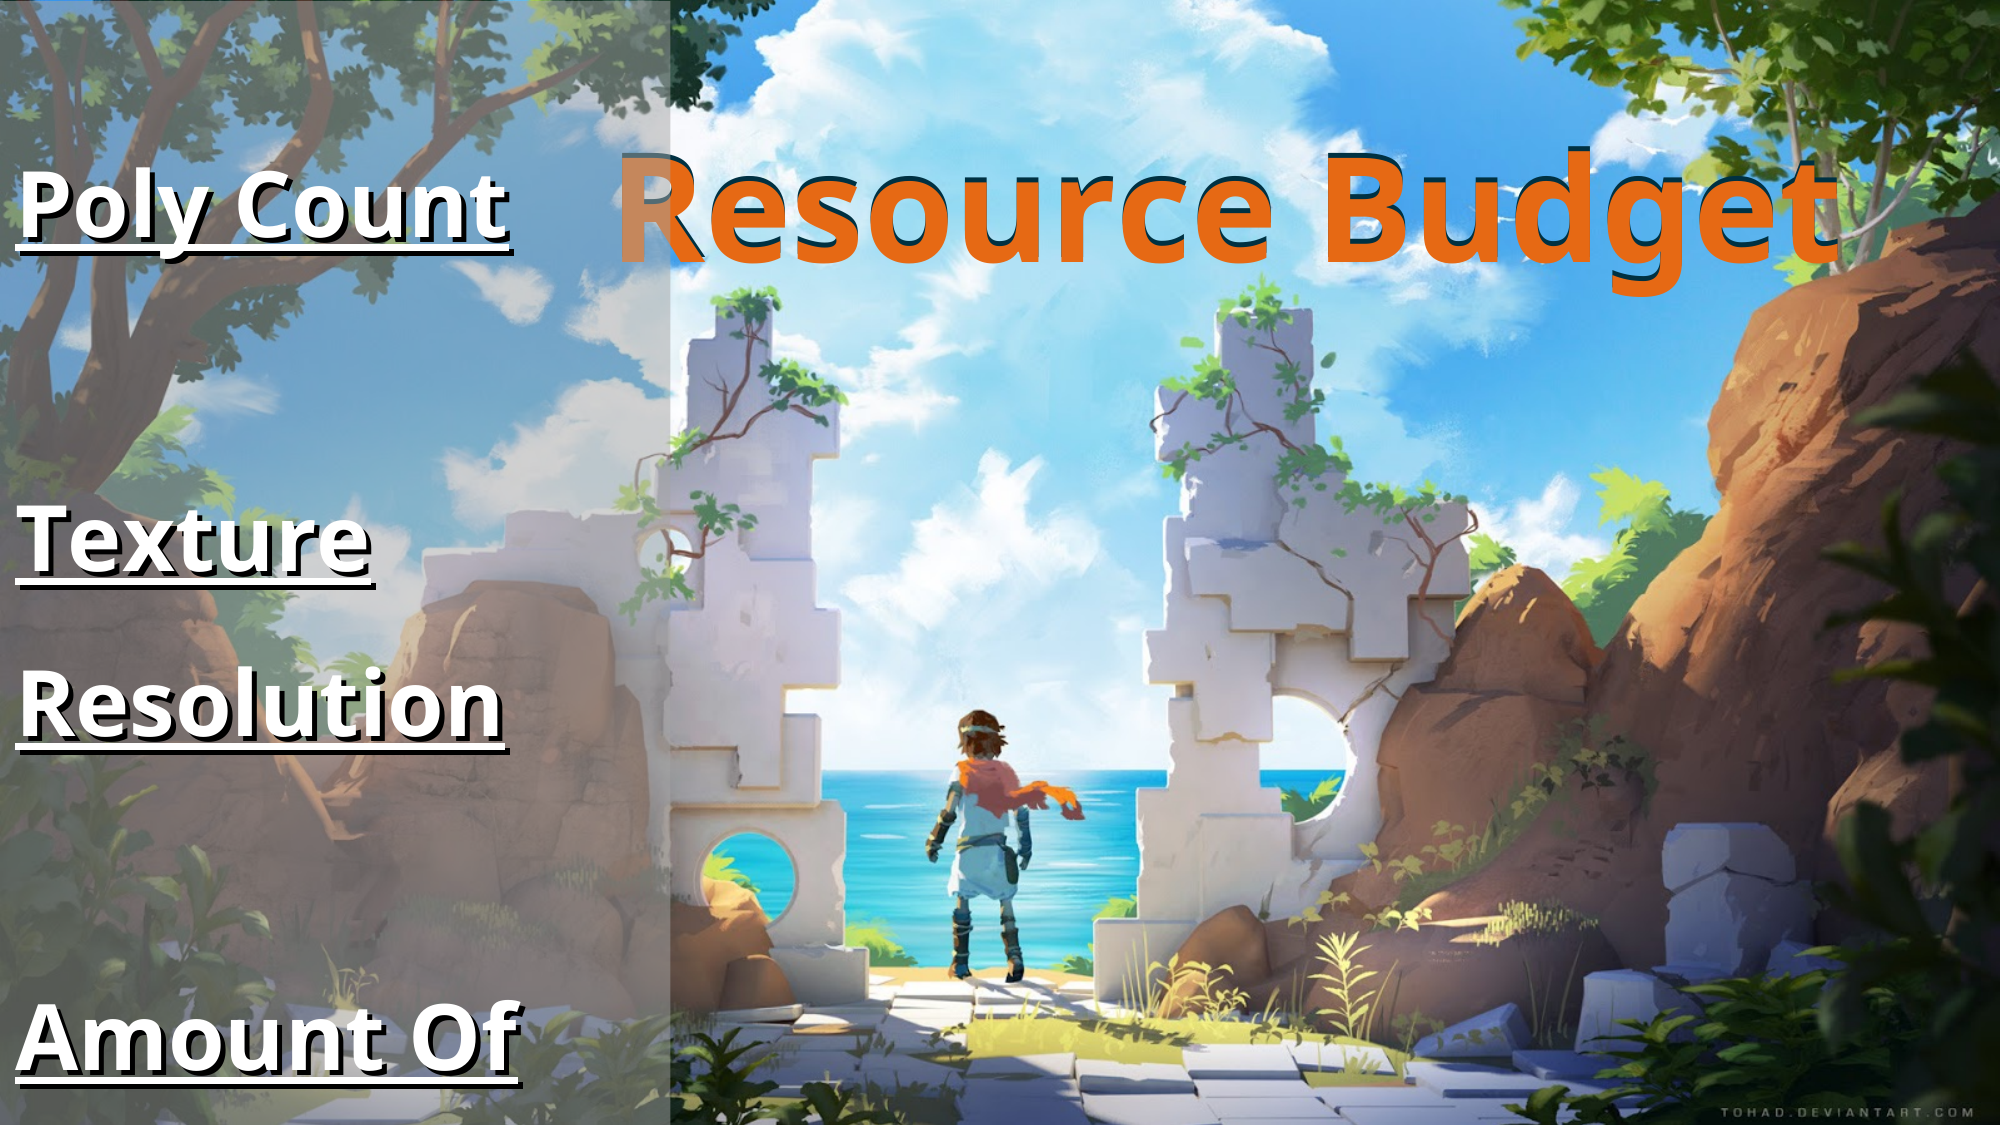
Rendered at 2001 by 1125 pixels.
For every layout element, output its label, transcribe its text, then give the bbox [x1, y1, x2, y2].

picture [0, 0, 2000, 1125]
text_box Resource Budget [671, 91, 1951, 340]
text_box Resource Budget [671, 84, 1951, 91]
text_box Poly Count Texture Resolution Amount Of Detail [0, 1, 671, 1125]
